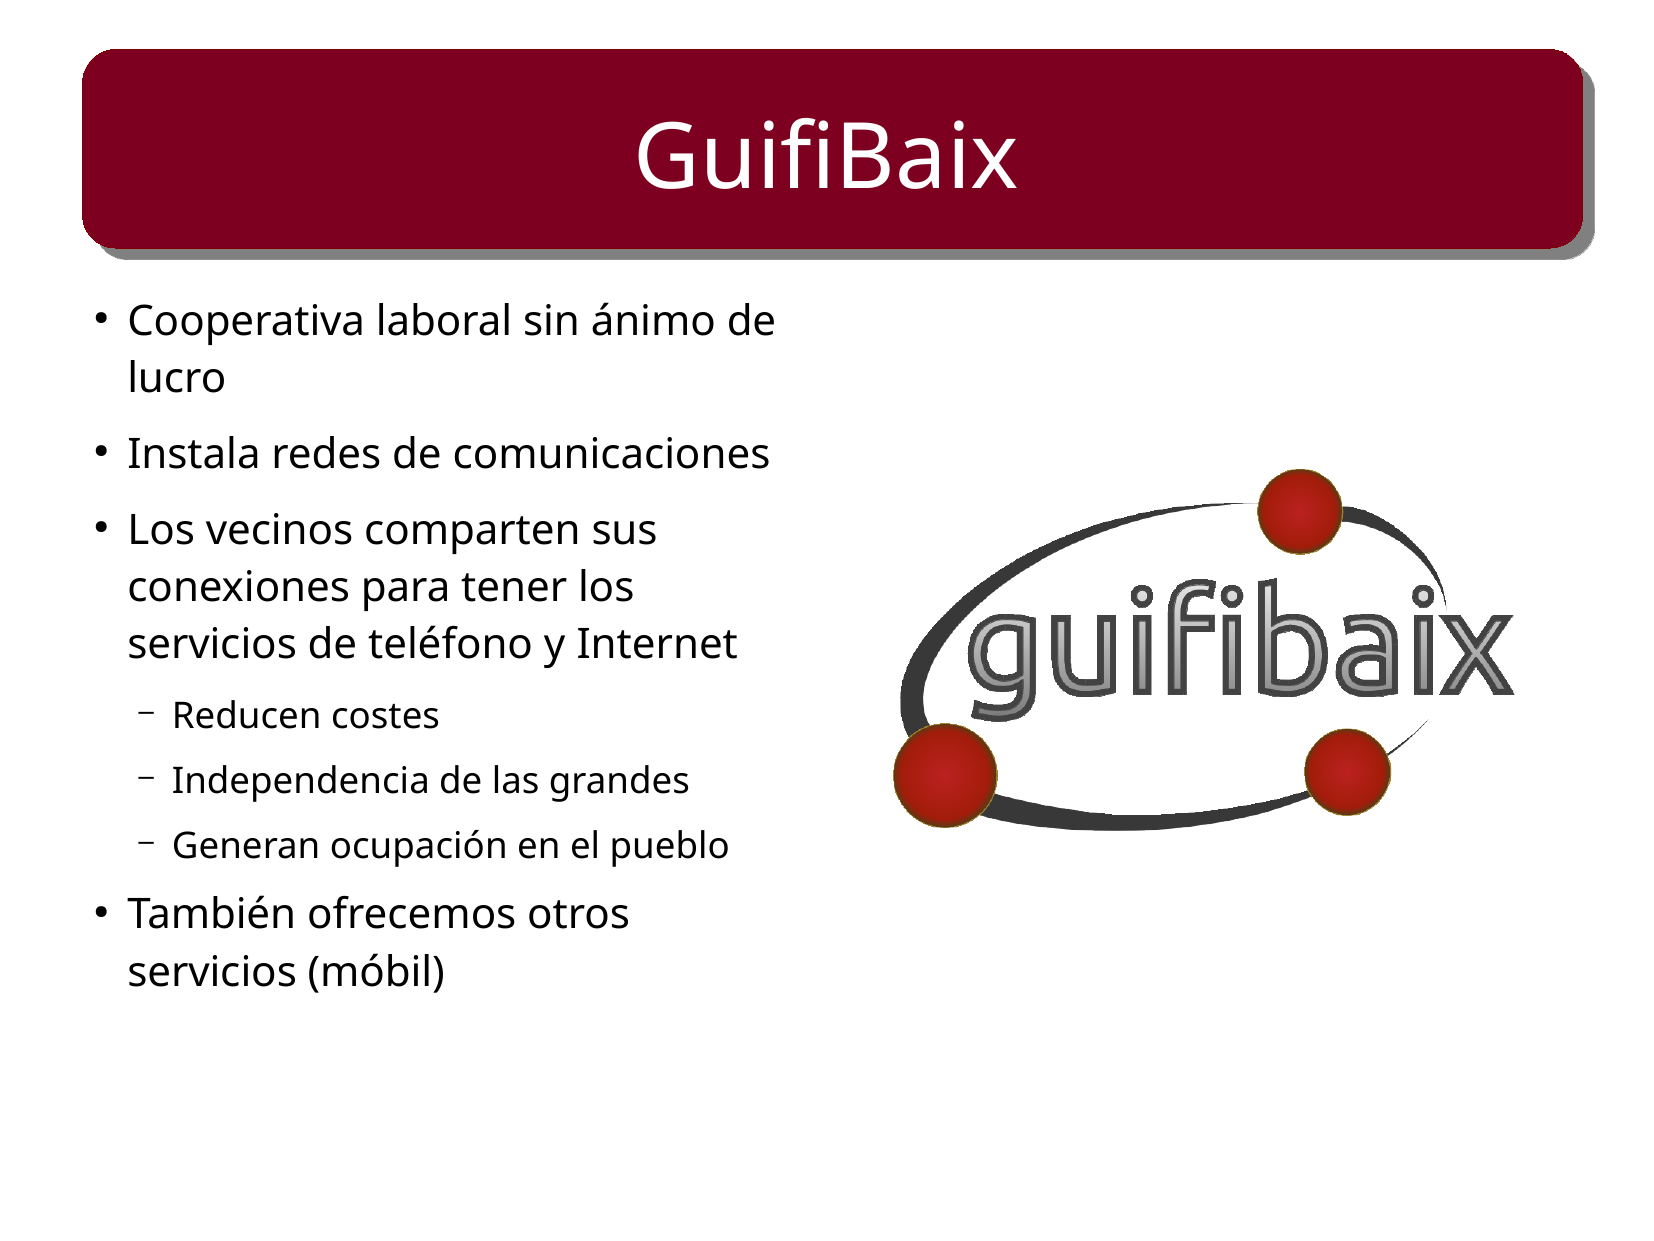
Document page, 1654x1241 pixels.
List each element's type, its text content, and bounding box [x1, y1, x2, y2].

list Cooperativa laboral sin ánimo de lucro Instala redes de comunicaciones Los vecinos comparten sus conexiones para tener los servicios de teléfono y Internet Reducen costes Independencia de las grandes Generan ocupación en el pueblo También ofrecemos otros servicios (móbil) [82, 290, 809, 1010]
title GuifiBaix [82, 49, 1571, 257]
picture [845, 454, 1572, 846]
